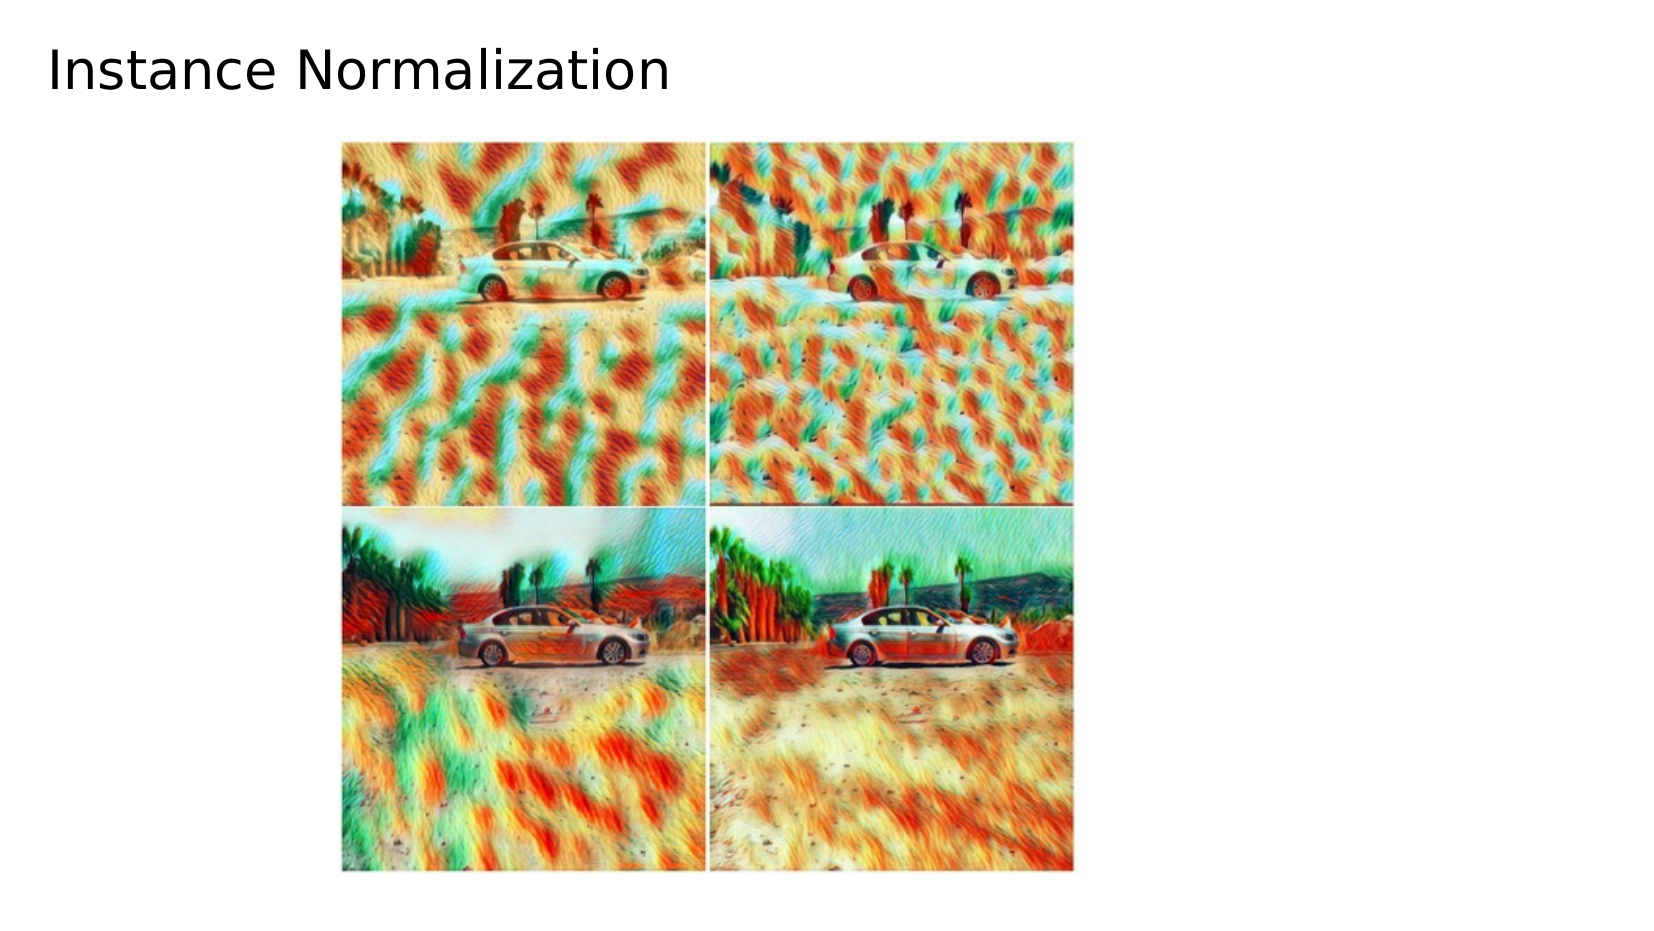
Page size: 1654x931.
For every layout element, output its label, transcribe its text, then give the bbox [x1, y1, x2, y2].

title Instance Normalization [47, 23, 1536, 119]
picture [338, 136, 1087, 875]
